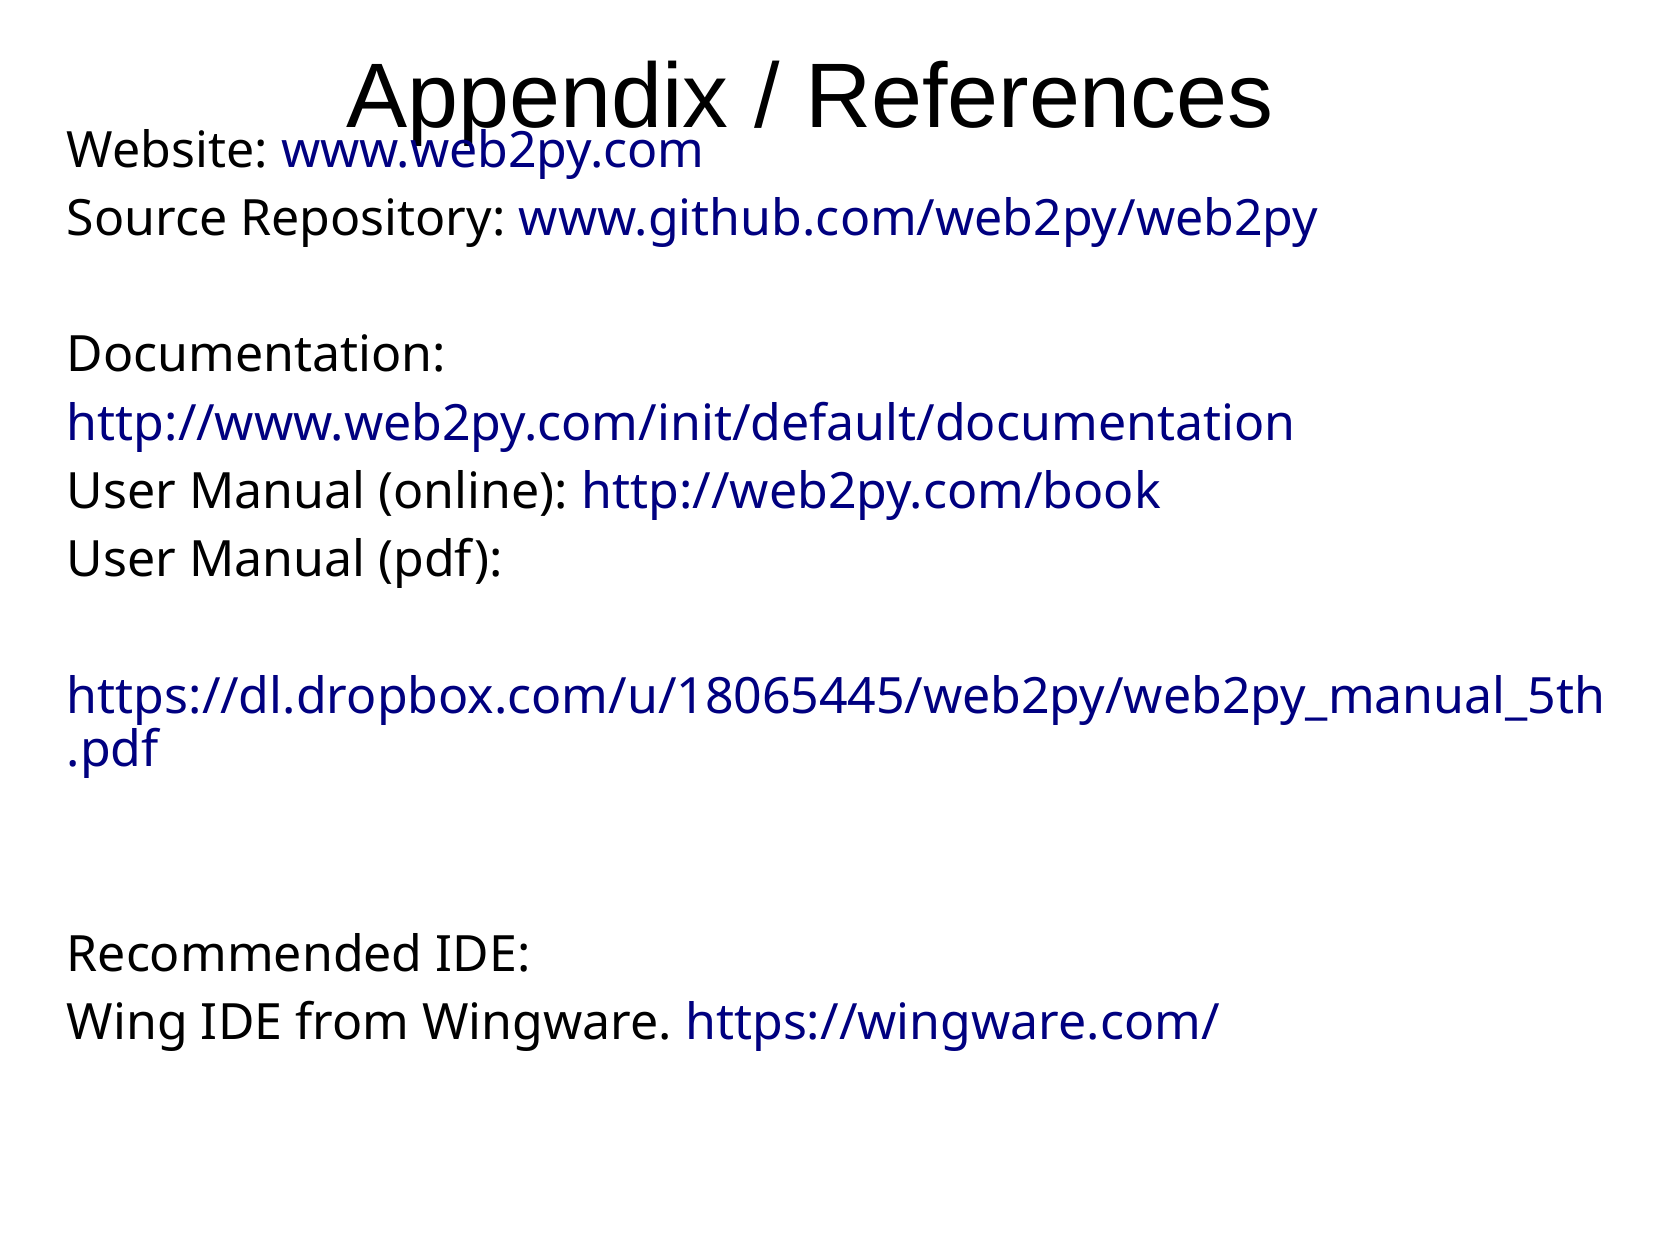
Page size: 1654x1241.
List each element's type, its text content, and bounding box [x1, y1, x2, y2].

title Website: www.web2py.com Source Repository: www.github.com/web2py/web2py Documentation: http://www.web2py.com/init/default/documentation User Manual (online): http://web2py.com/book User Manual (pdf): https://dl.dropbox.com/u/18065445/web2py/web2py_manual_5th.pdf Recommended IDE: Wing IDE from Wingware. https://wingware.com/ [66, 177, 1614, 894]
title Appendix / References [66, 31, 1555, 159]
